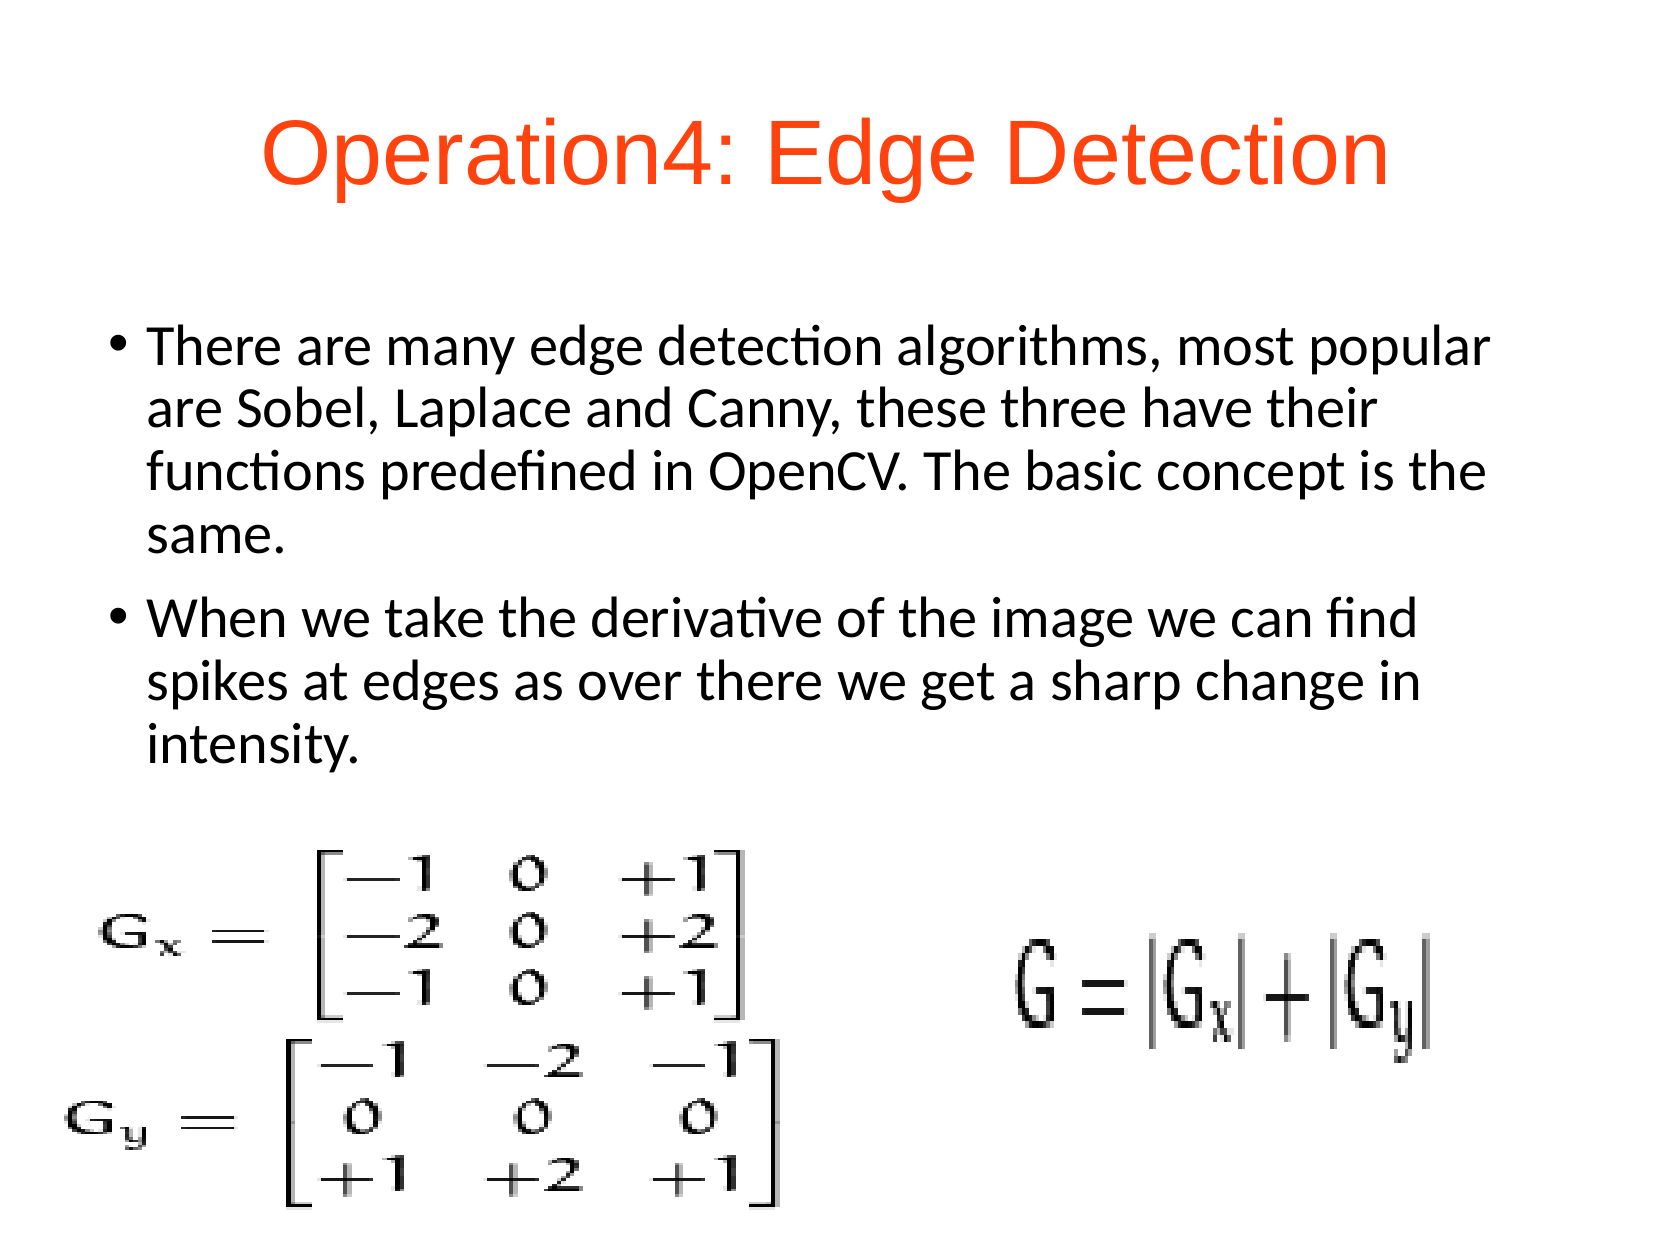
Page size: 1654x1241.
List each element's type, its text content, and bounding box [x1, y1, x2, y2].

title Operation4: Edge Detection [82, 49, 1571, 257]
picture [1015, 933, 1430, 1063]
text_box There are many edge detection algorithms, most popular are Sobel, Laplace and Canny, these three have their functions predefined in OpenCV. The basic concept is the same. When we take the derivative of the image we can find spikes at edges as over there we get a sharp change in intensity. [93, 307, 1548, 832]
picture [64, 850, 780, 1210]
